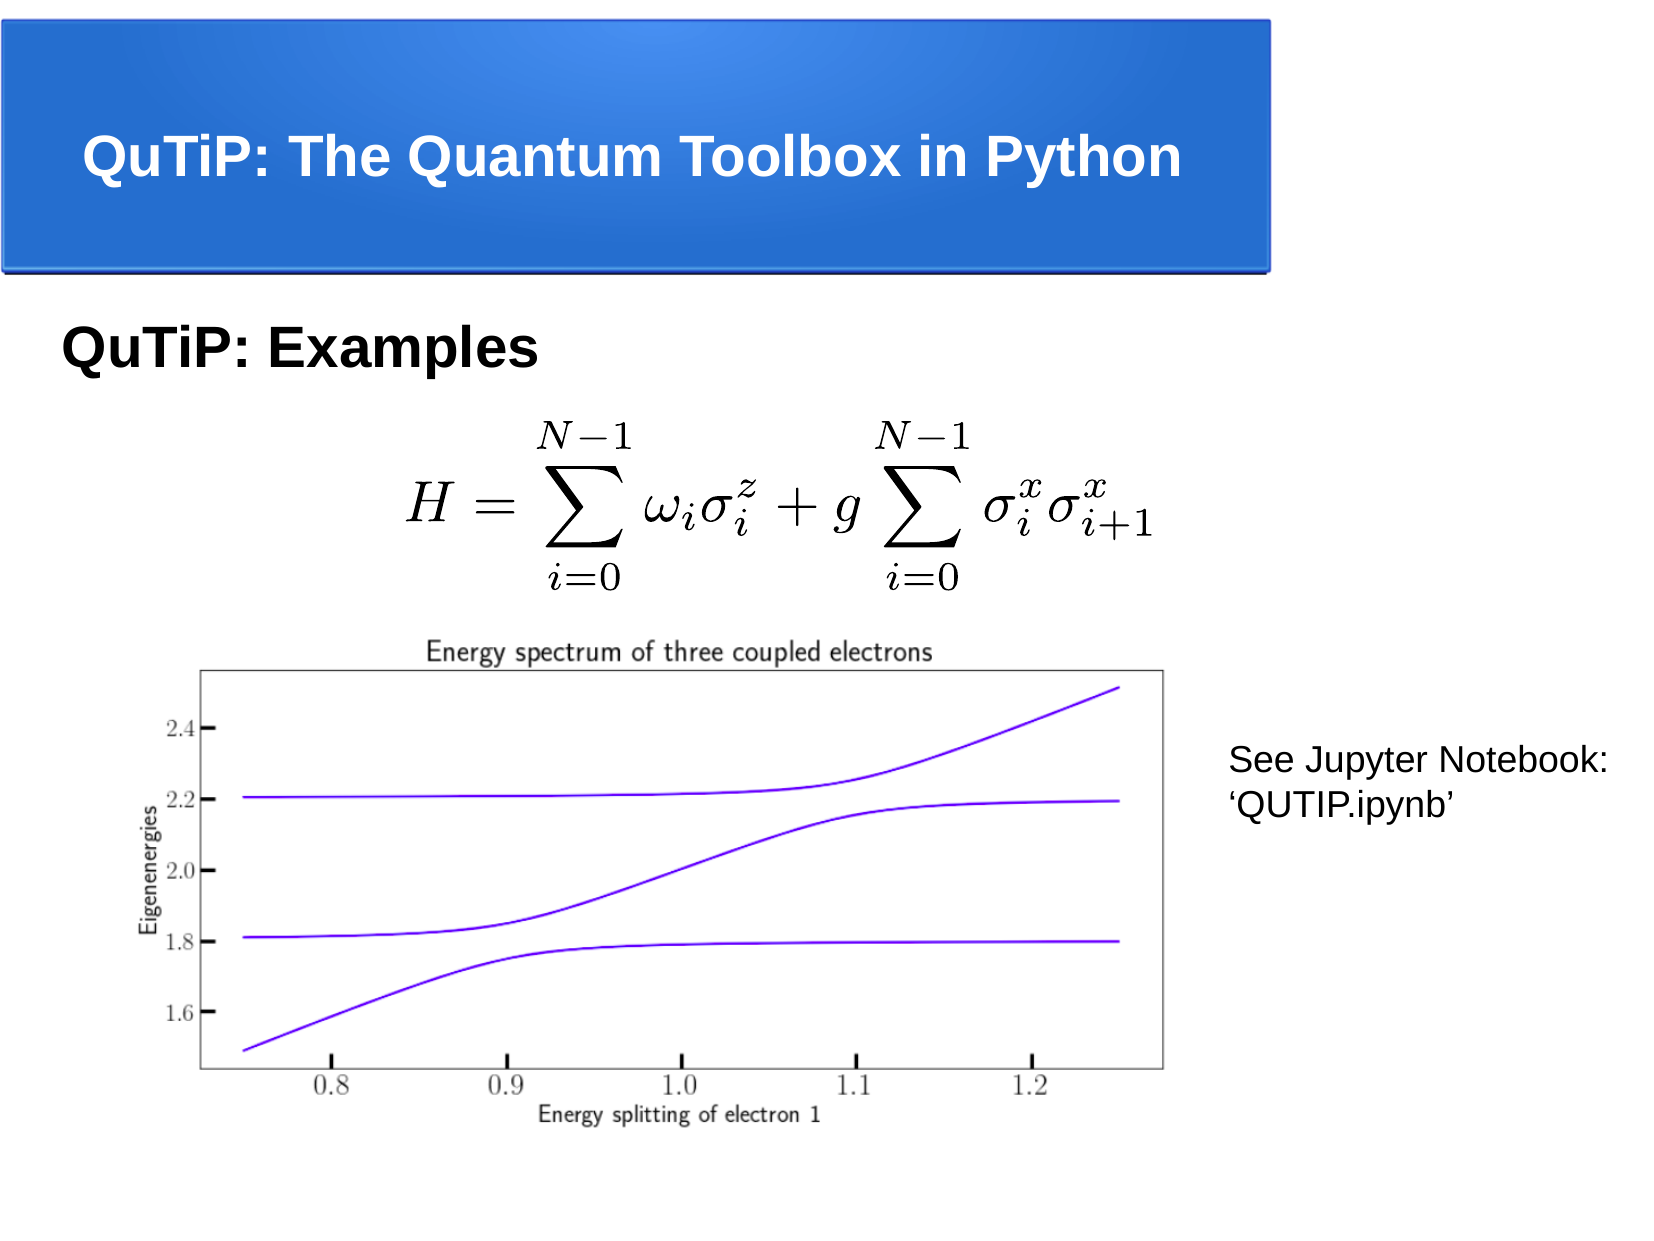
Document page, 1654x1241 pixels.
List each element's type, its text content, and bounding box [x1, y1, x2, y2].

text_box [874, 421, 912, 449]
text_box [1136, 508, 1152, 536]
text_box [1099, 510, 1130, 541]
text_box [886, 571, 899, 591]
text_box [644, 495, 680, 522]
text_box [600, 562, 620, 591]
text_box QuTiP: The Quantum Toolbox in Python [82, 49, 1571, 257]
text_box QuTiP: Examples [47, 301, 1246, 736]
text_box [883, 466, 961, 548]
text_box [833, 495, 861, 534]
text_box [701, 496, 733, 522]
text_box [777, 487, 817, 527]
text_box [734, 517, 748, 537]
text_box [1082, 517, 1095, 537]
text_box [1084, 479, 1106, 498]
text_box [548, 571, 561, 591]
text_box [536, 421, 573, 449]
text_box [682, 512, 695, 531]
text_box [1017, 517, 1030, 537]
text_box [615, 421, 631, 449]
text_box [1019, 479, 1042, 498]
text_box See Jupyter Notebook: ‘QUTIP.ipynb’ [1213, 727, 1624, 827]
text_box [545, 466, 623, 548]
text_box [938, 562, 958, 591]
text_box [984, 496, 1016, 522]
text_box [475, 499, 515, 503]
picture [0, 17, 1275, 281]
text_box [1049, 496, 1080, 522]
text_box [405, 481, 455, 522]
picture [129, 637, 1178, 1146]
text_box [737, 479, 757, 498]
text_box [954, 421, 969, 449]
